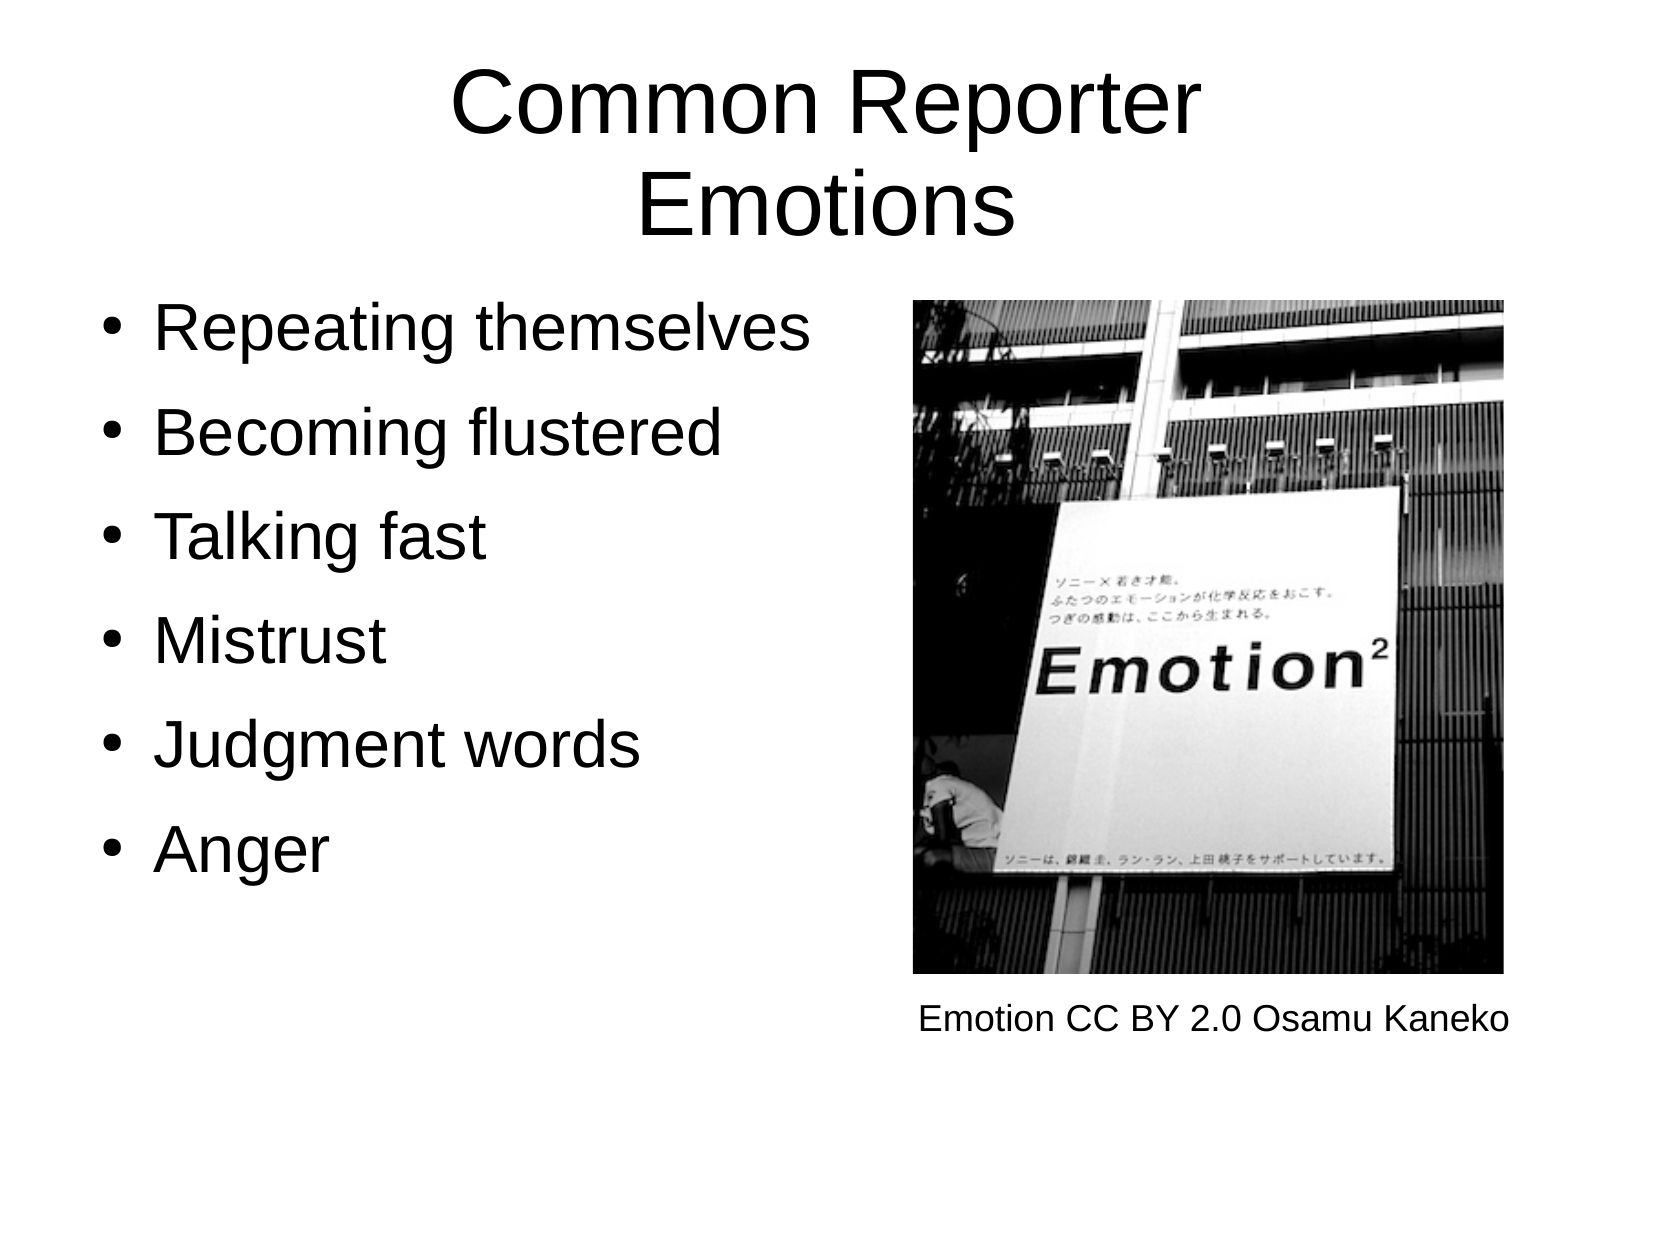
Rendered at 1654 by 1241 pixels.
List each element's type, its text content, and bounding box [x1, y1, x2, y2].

title Common Reporter Emotions [82, 49, 1571, 257]
picture [912, 300, 1504, 974]
text_box Emotion CC BY 2.0 Osamu Kaneko [903, 990, 1526, 1047]
list Repeating themselves Becoming flustered Talking fast Mistrust Judgment words Anger [82, 290, 1571, 1010]
